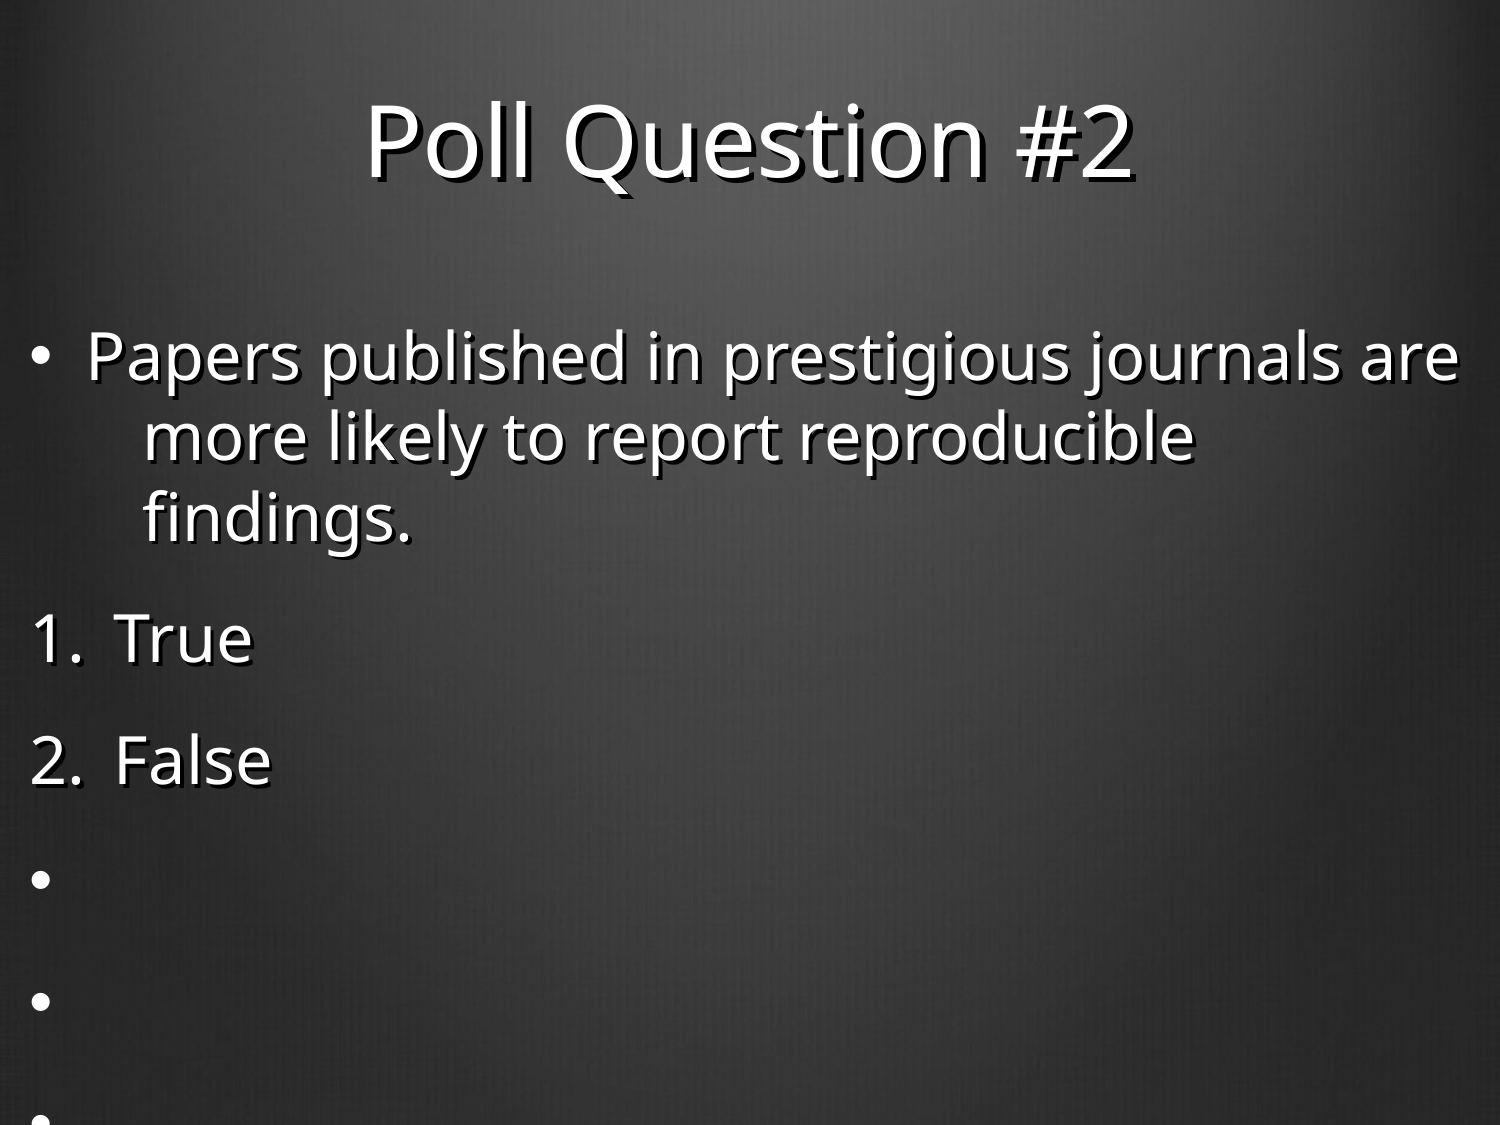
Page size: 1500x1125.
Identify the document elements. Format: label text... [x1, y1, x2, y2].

title Poll Question #2 [112, 19, 1388, 255]
list Papers published in prestigious journals are more likely to report reproducible findings. True False [14, 306, 1500, 1005]
